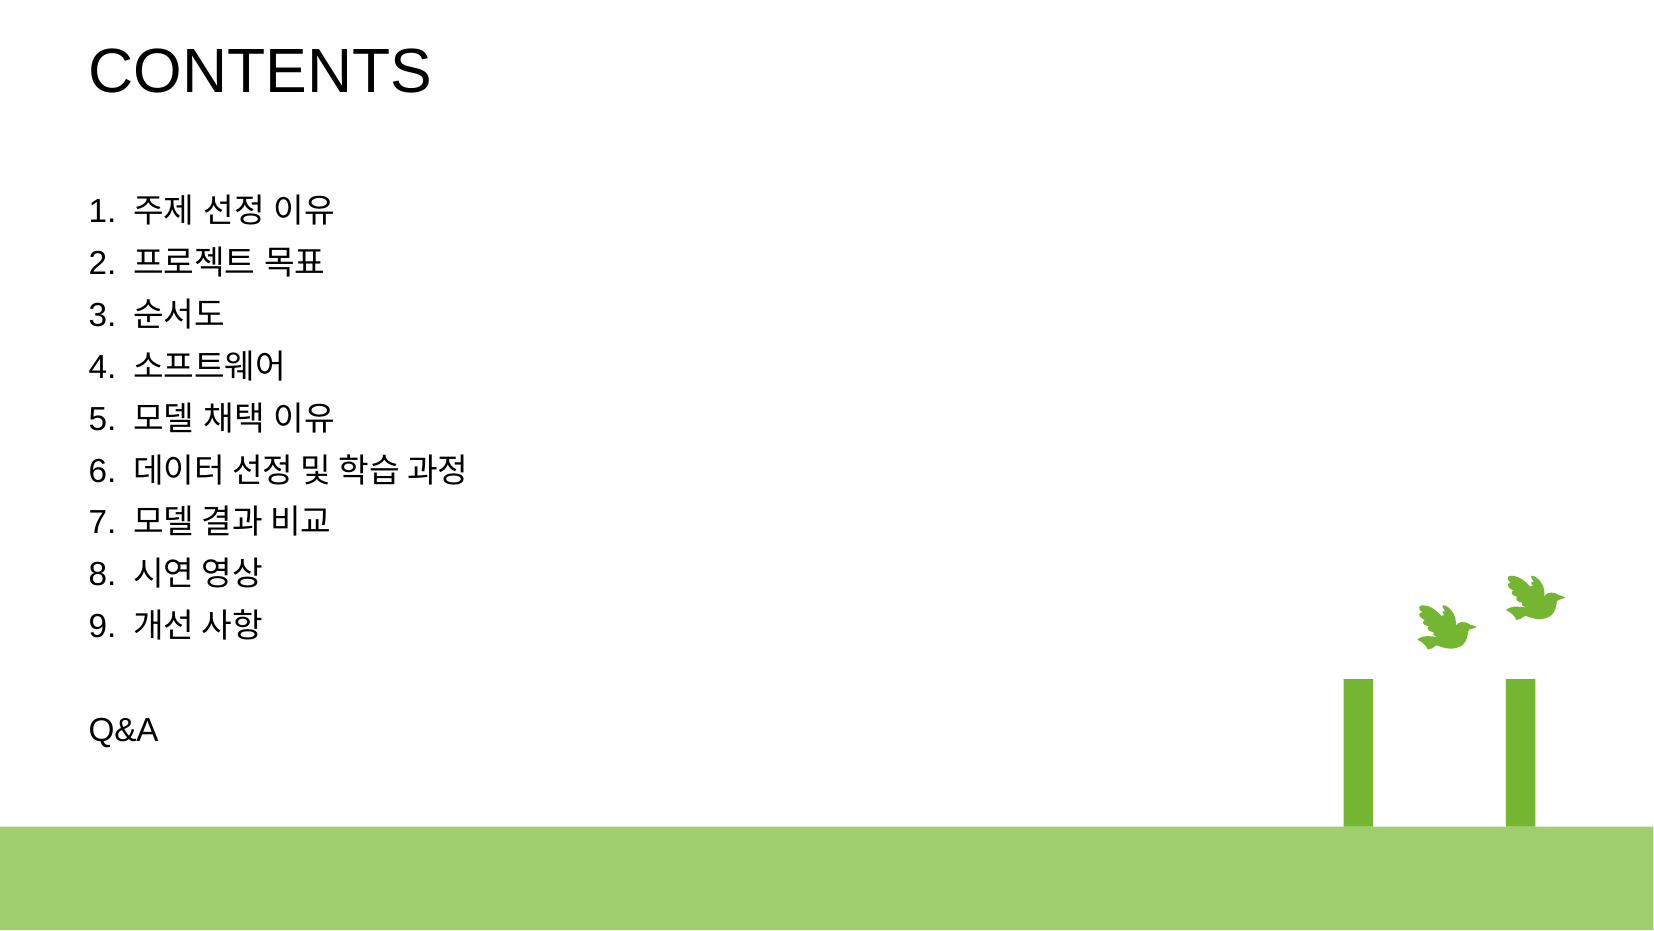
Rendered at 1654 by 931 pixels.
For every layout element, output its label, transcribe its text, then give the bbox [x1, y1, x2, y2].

list 1. 주제 선정 이유 2. 프로젝트 목표 3. 순서도 4. 소프트웨어 5. 모델 채택 이유 6. 데이터 선정 및 학습 과정 7. 모델 결과 비교 8. 시연 영상 9. 개선 사항 Q&A [88, 177, 1565, 783]
title CONTENTS [88, 0, 1565, 146]
